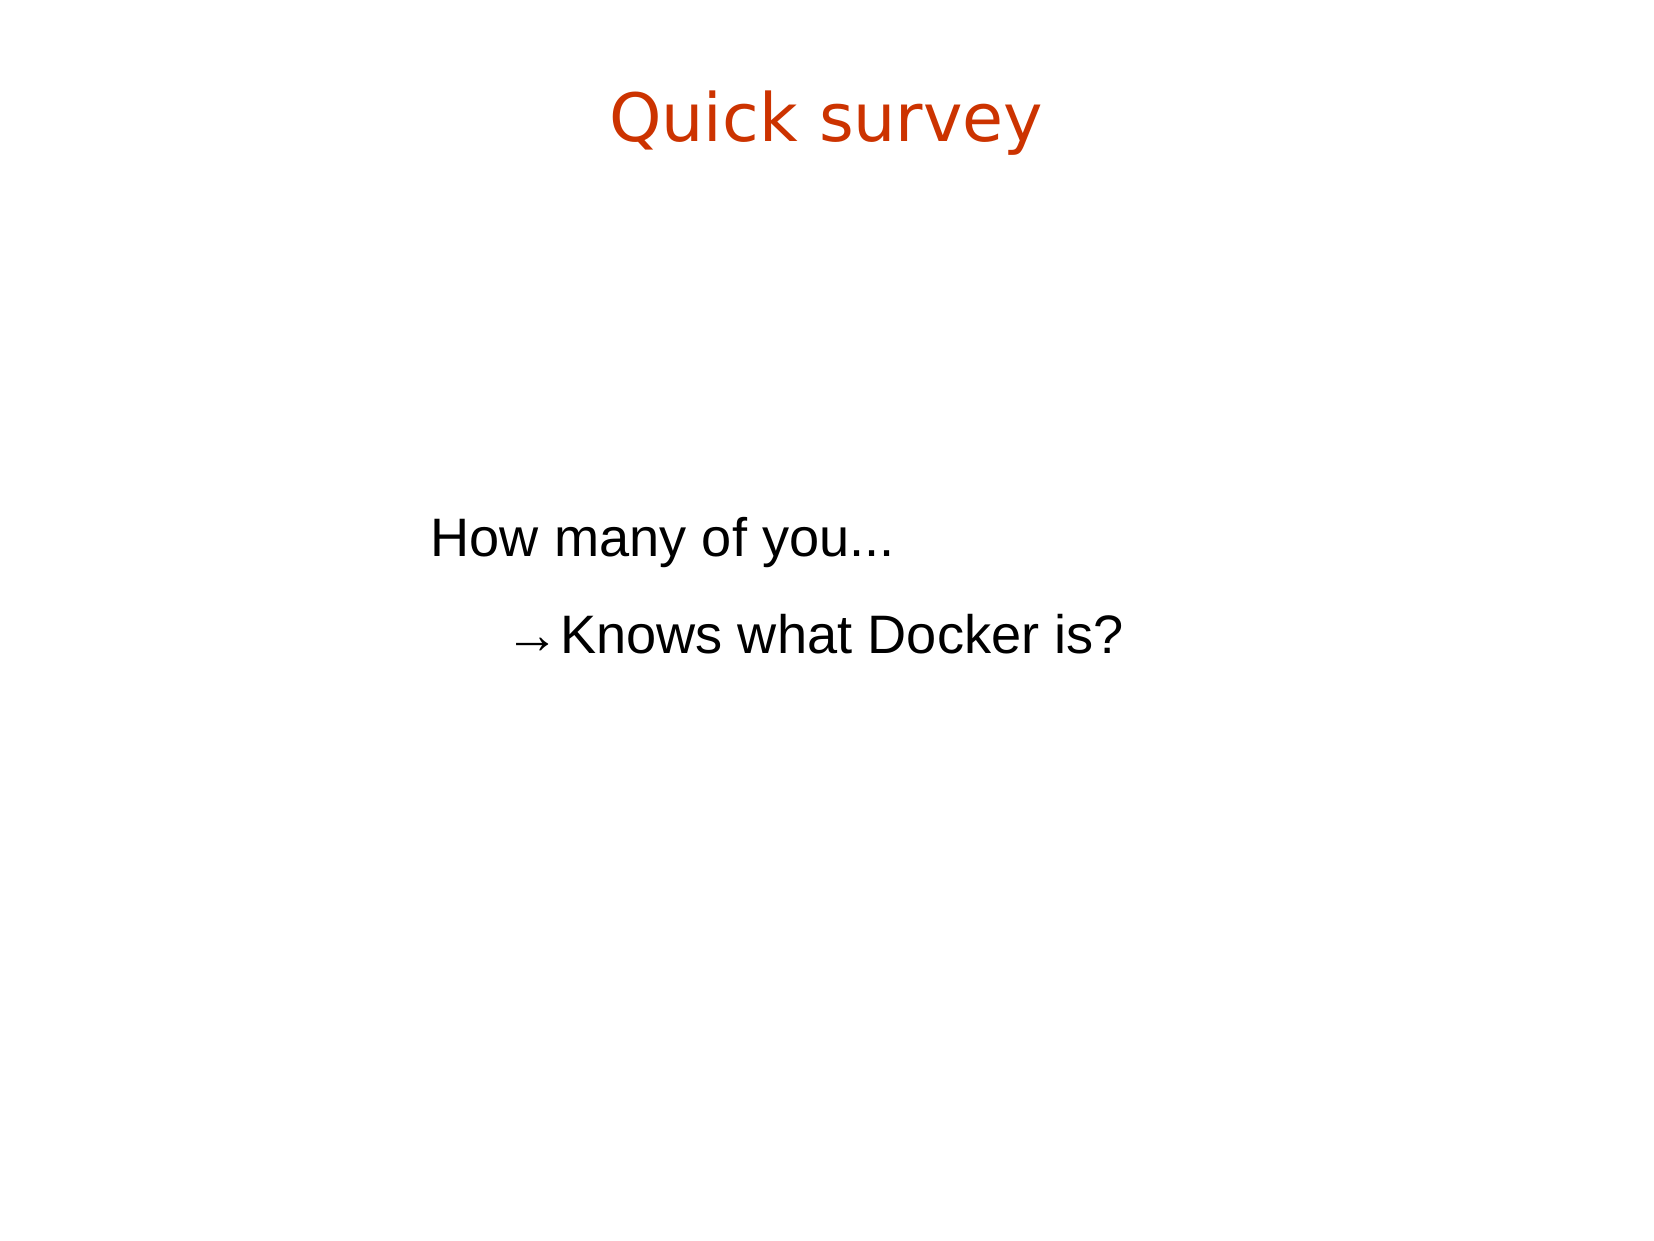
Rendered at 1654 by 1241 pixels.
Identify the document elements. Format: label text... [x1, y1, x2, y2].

text_box Quick survey [594, 72, 1059, 166]
text_box How many of you... →Knows what Docker is? [415, 470, 1181, 756]
